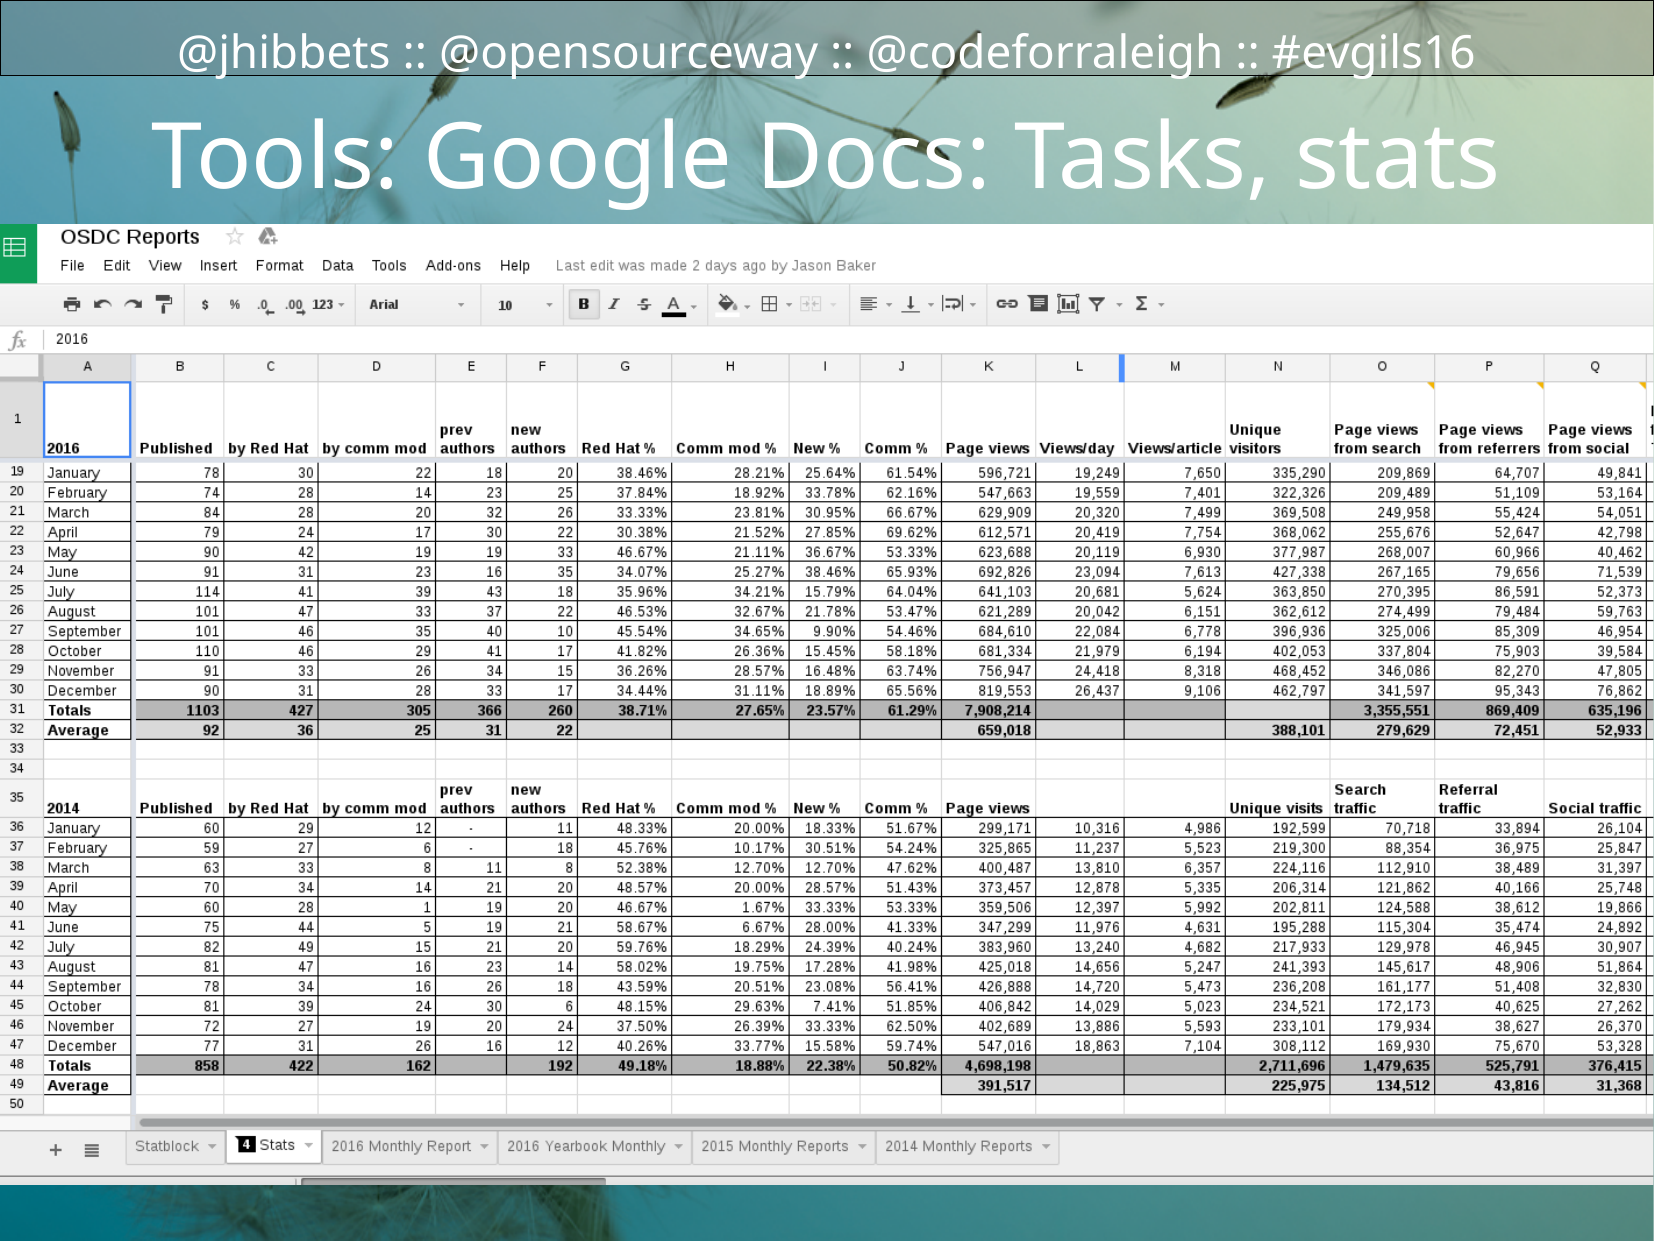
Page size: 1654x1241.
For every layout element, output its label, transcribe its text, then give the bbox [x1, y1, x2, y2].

picture [0, 76, 1654, 1241]
title Tools: Google Docs: Tasks, stats [82, 49, 1571, 224]
